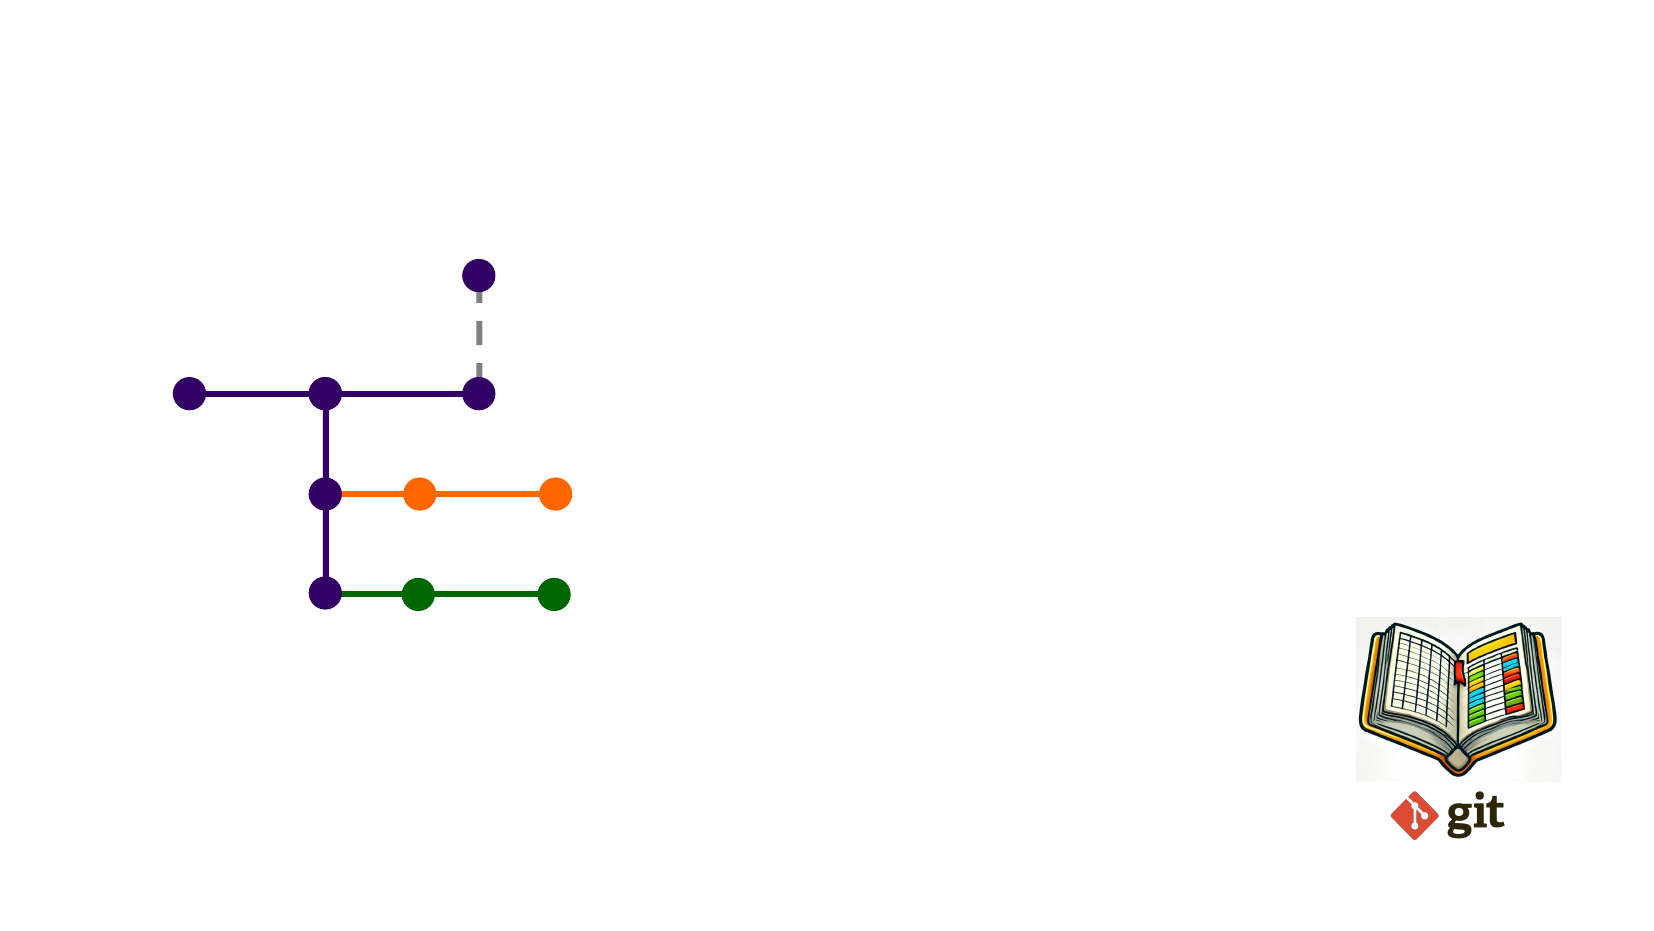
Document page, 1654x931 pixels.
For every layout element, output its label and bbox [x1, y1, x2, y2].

text_box [309, 397, 342, 411]
text_box [308, 477, 322, 511]
picture [1391, 791, 1505, 840]
text_box [329, 477, 342, 511]
text_box [462, 258, 496, 293]
text_box [403, 477, 437, 511]
text_box [172, 377, 206, 411]
picture [1355, 617, 1562, 782]
text_box [462, 377, 496, 411]
text_box [538, 477, 573, 511]
text_box [308, 576, 342, 610]
text_box [308, 377, 342, 391]
text_box [401, 577, 435, 612]
text_box [537, 577, 571, 612]
